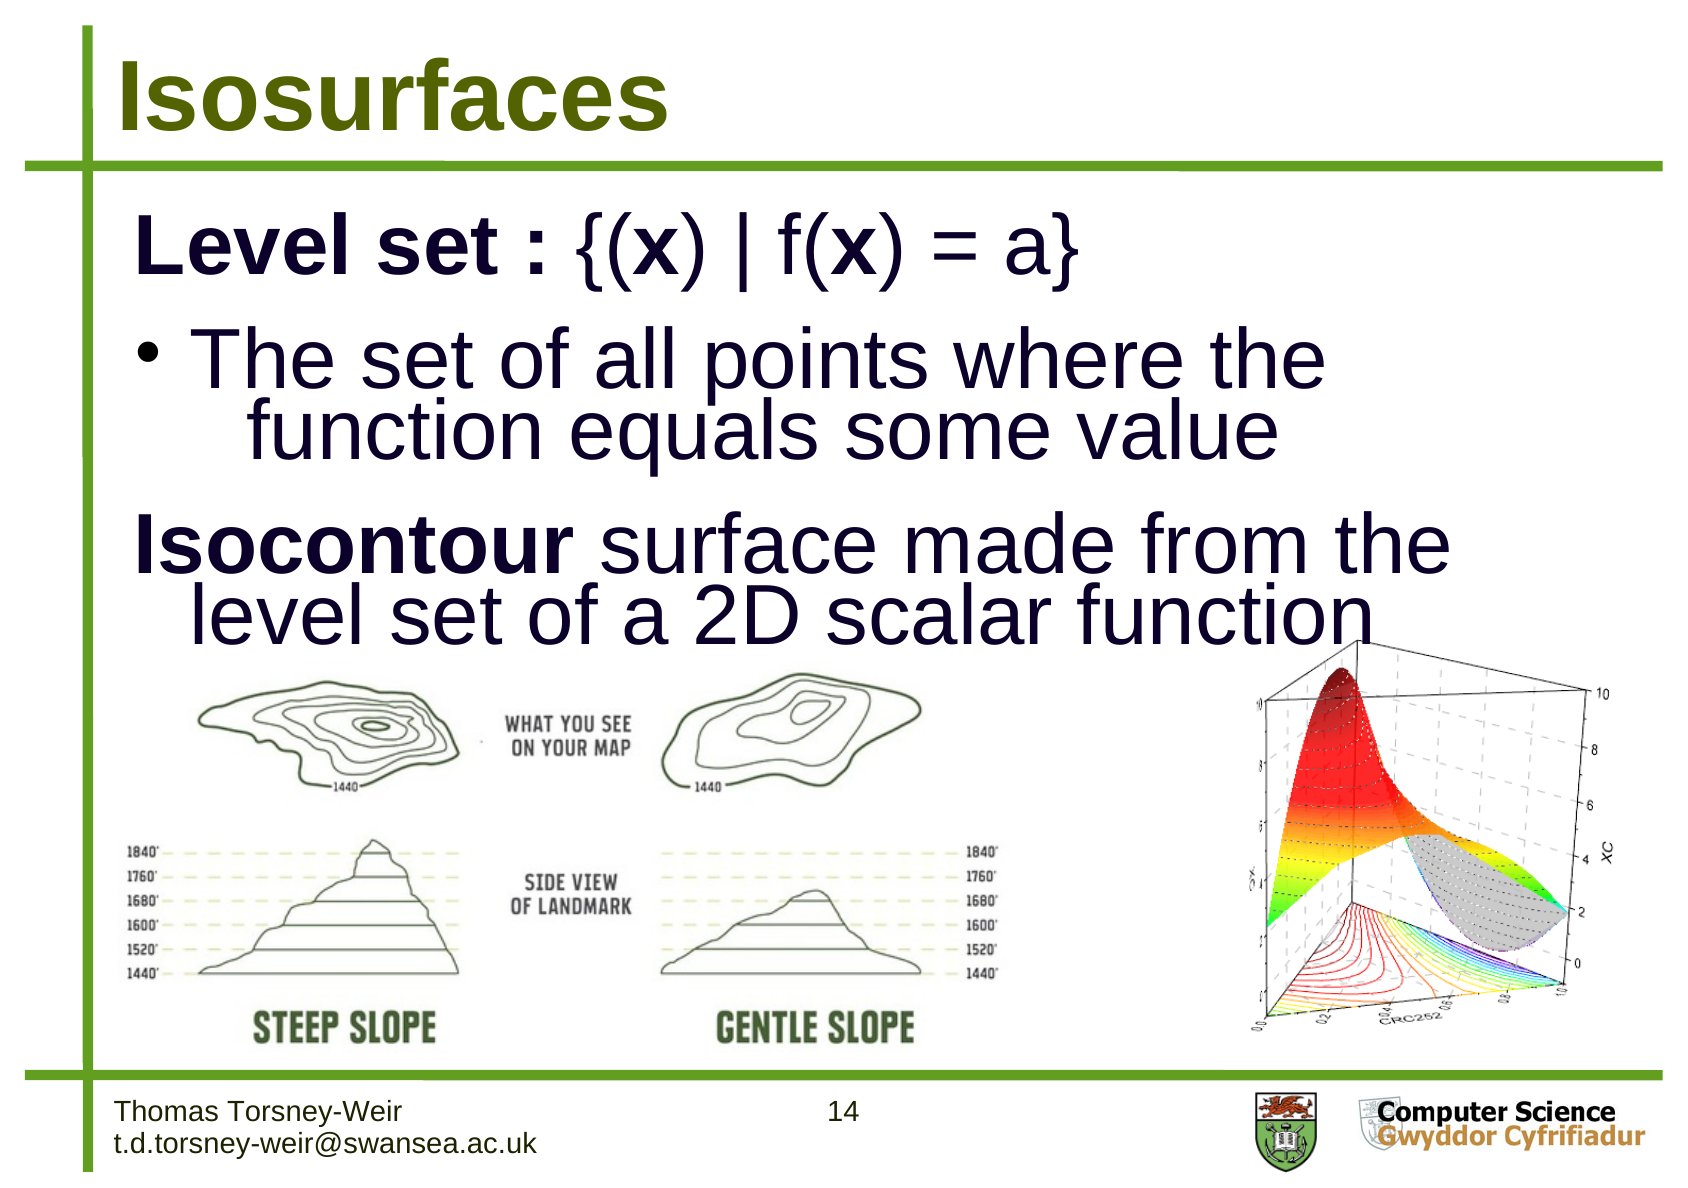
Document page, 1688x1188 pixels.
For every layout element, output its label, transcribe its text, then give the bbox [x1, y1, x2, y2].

picture [117, 661, 1012, 1053]
title Isosurfaces [101, 29, 1665, 166]
picture [1178, 622, 1660, 1058]
picture [1240, 1092, 1654, 1173]
list Level set : {(x) | f(x) = a} The set of all points where the function equals some value Isocontour surface made from the level set of a 2D scalar function [117, 209, 1624, 994]
